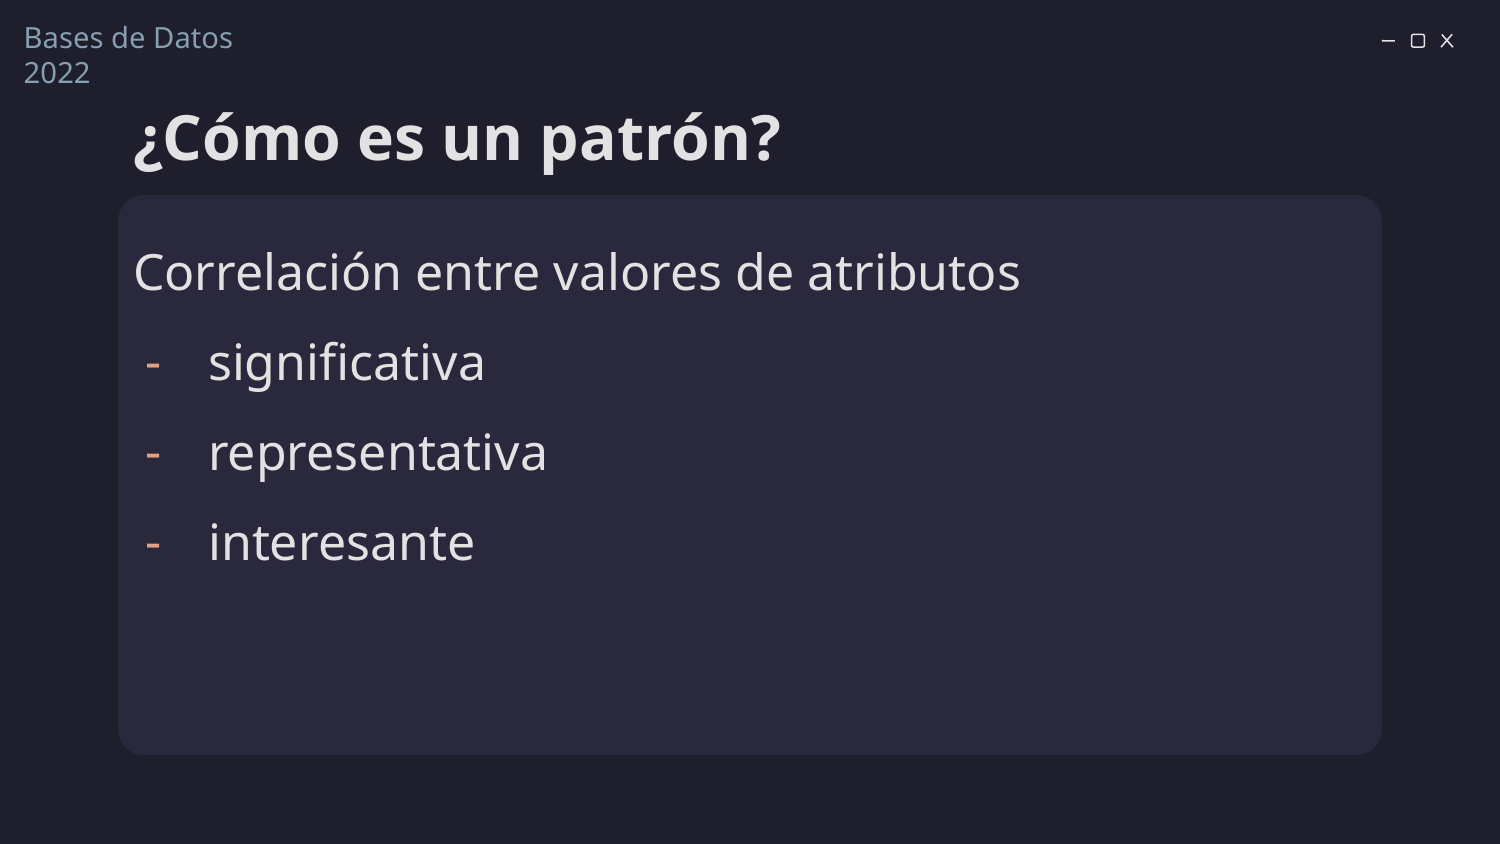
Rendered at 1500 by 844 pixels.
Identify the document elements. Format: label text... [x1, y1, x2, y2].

title ¿Cómo es un patrón? [118, 88, 1382, 183]
list Correlación entre valores de atributos significativa representativa interesante [118, 195, 1382, 750]
